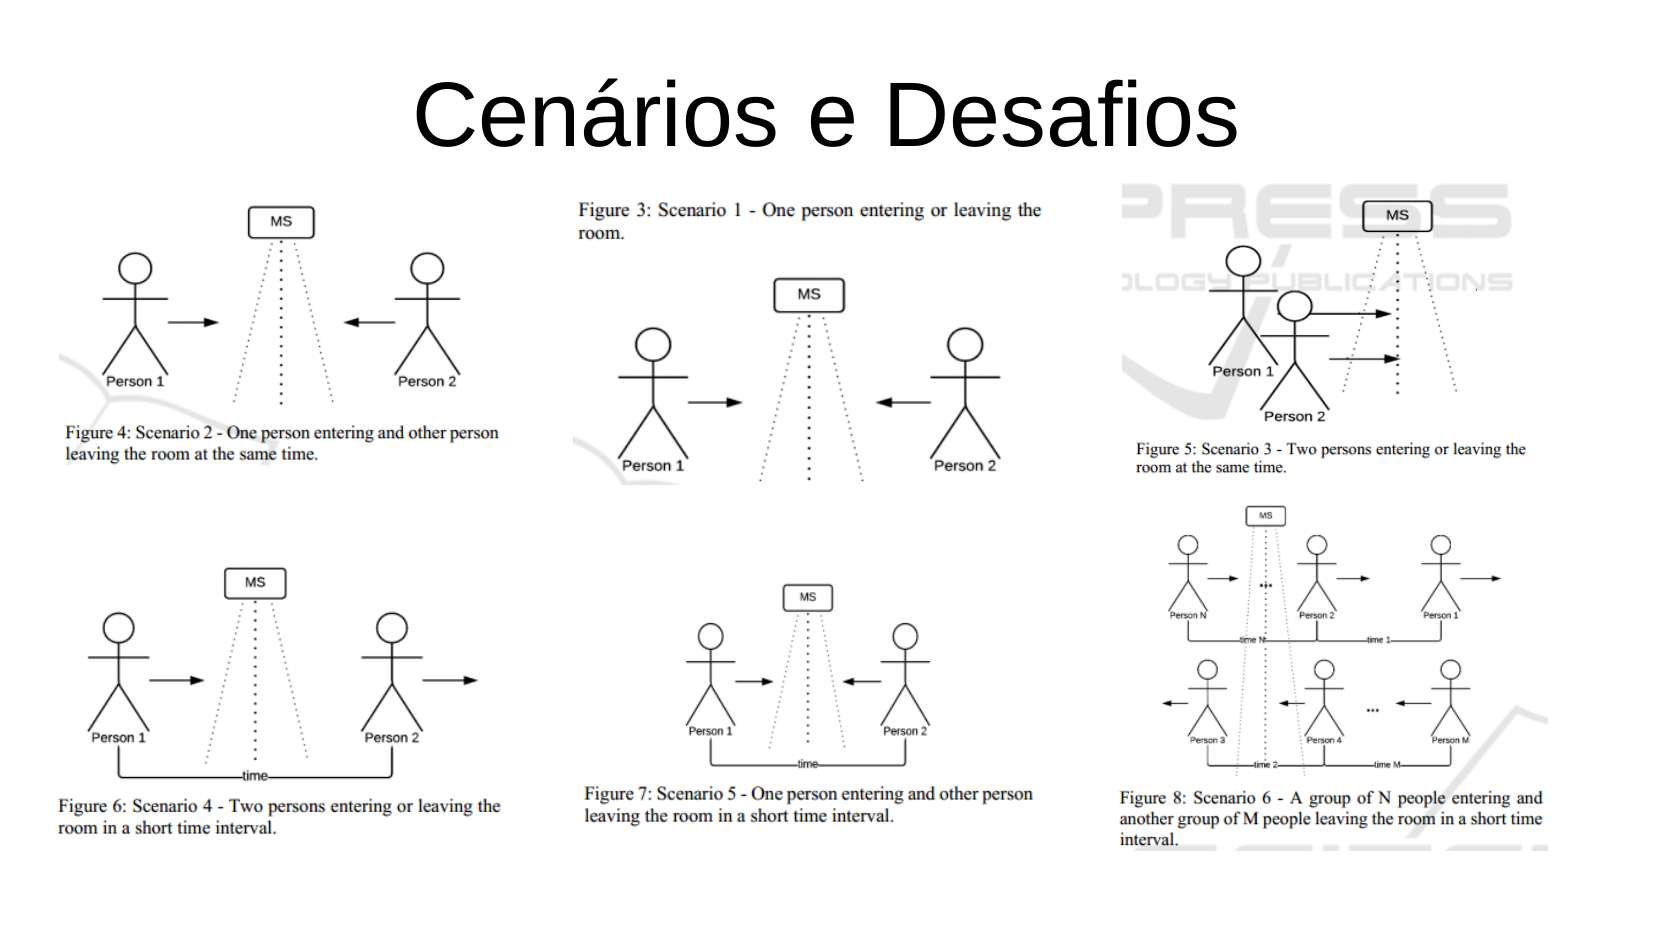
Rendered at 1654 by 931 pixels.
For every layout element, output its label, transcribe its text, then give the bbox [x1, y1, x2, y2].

picture [47, 543, 514, 847]
picture [573, 182, 1063, 485]
title Cenários e Desafios [82, 37, 1571, 193]
picture [59, 177, 520, 468]
picture [555, 552, 1046, 839]
picture [1114, 181, 1548, 851]
